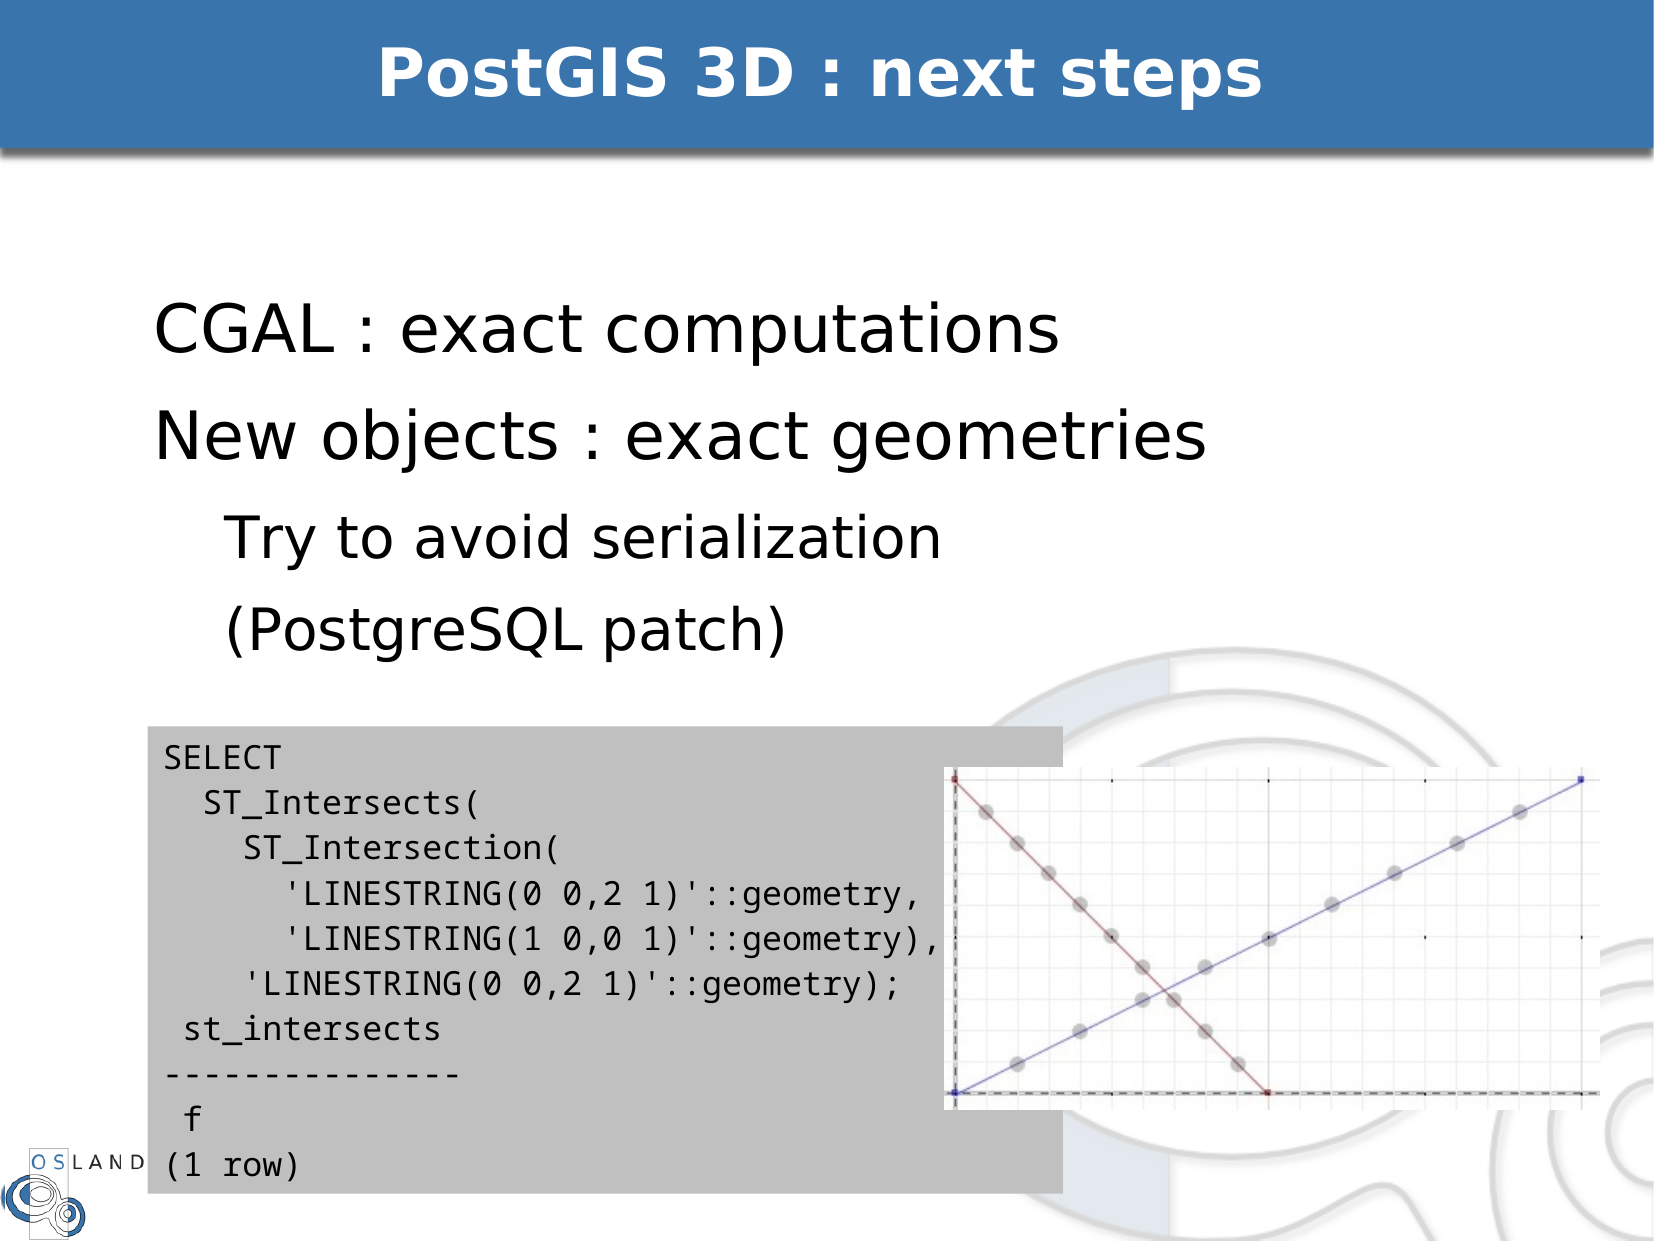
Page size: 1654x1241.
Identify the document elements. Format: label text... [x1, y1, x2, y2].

picture [0, 0, 1654, 1241]
title PostGIS 3D : next steps [76, 0, 1565, 148]
text_box SELECT ST_Intersects( ST_Intersection( 'LINESTRING(0 0,2 1)'::geometry, 'LINESTRING(1 0,0 1)'::geometry), 'LINESTRING(0 0,2 1)'::geometry); st_intersects --------------- f (1 row) [147, 726, 1063, 1129]
list CGAL : exact computations New objects : exact geometries Try to avoid serialization (PostgreSQL patch) [82, 290, 1571, 1109]
